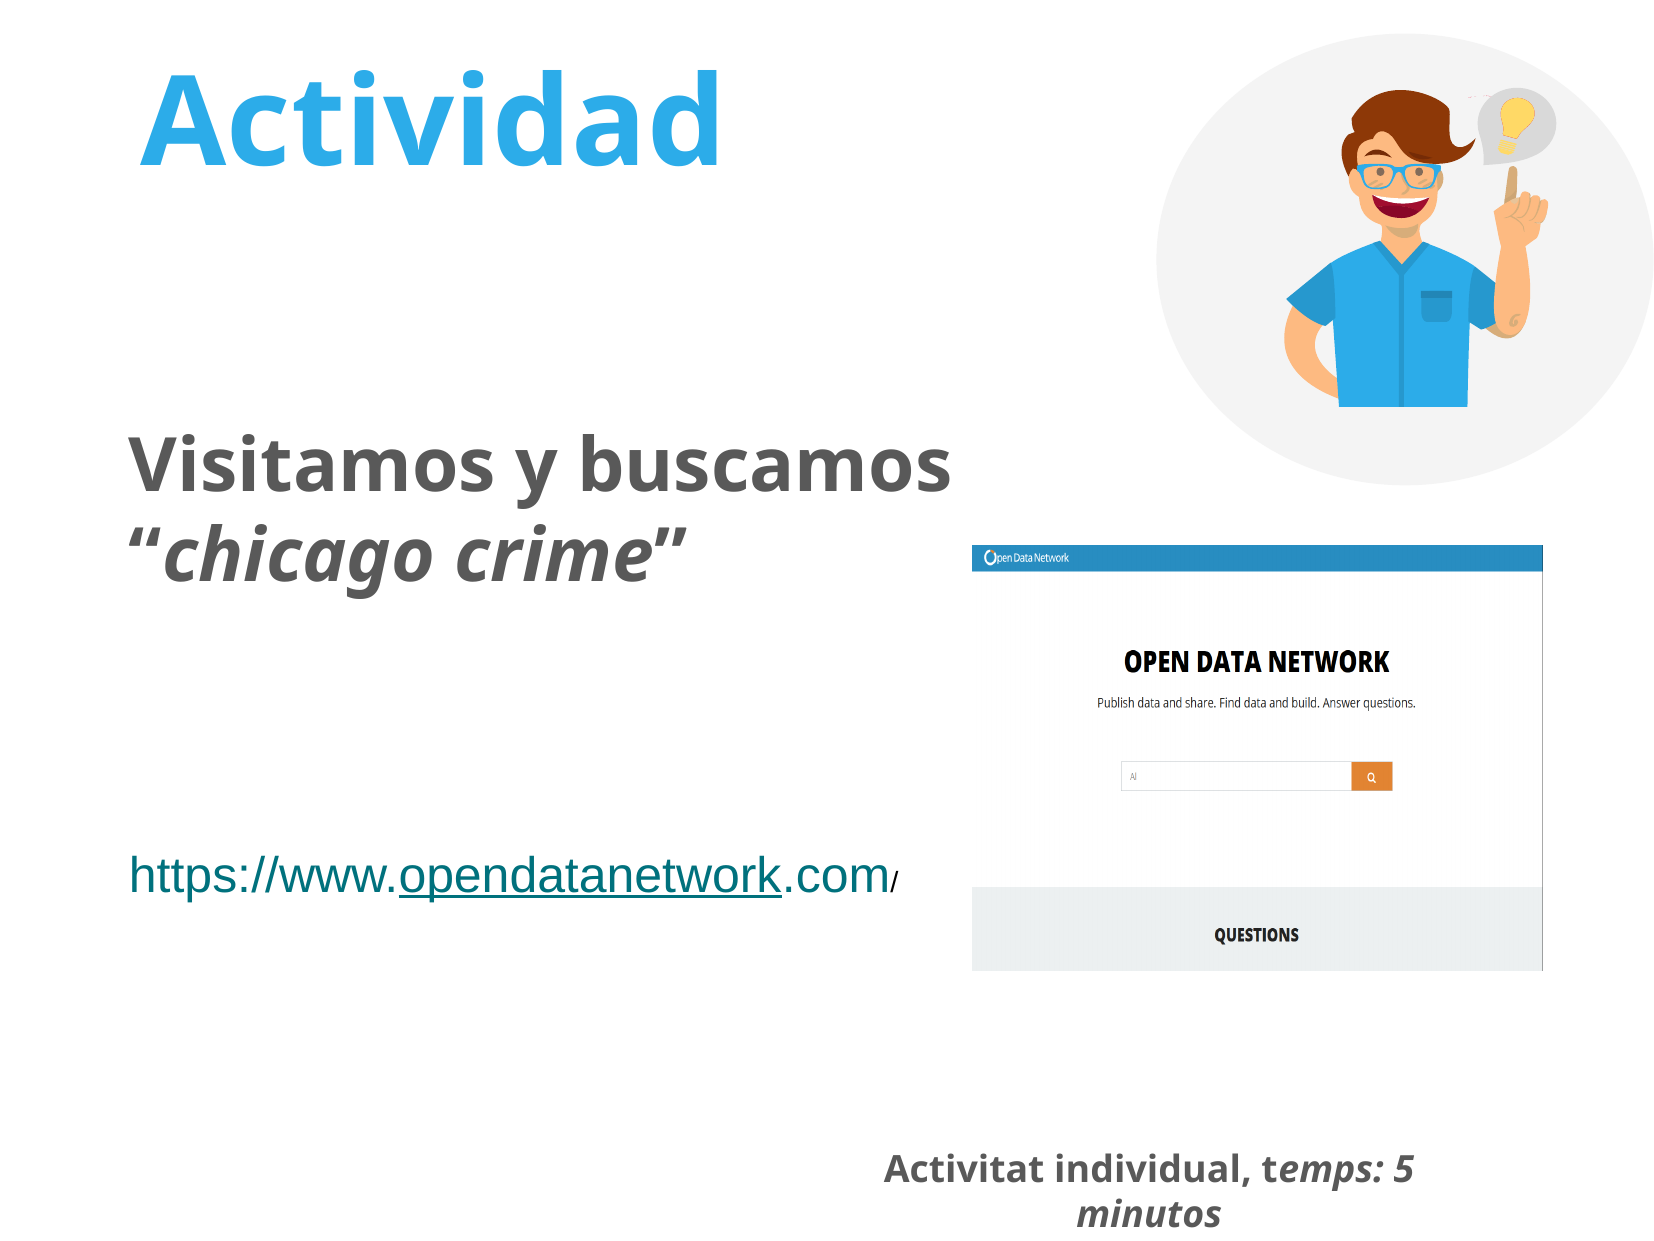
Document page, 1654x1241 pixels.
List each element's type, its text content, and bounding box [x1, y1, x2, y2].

picture [972, 545, 1543, 972]
text_box Actividad [0, 25, 940, 220]
text_box https://www.opendatanetwork.com/ [113, 835, 972, 891]
text_box Visitamos y buscamos “chicago crime” [113, 401, 1209, 523]
text_box Activitat individual, temps: 5 minutos [797, 1137, 1501, 1198]
text_box [1156, 33, 1654, 486]
